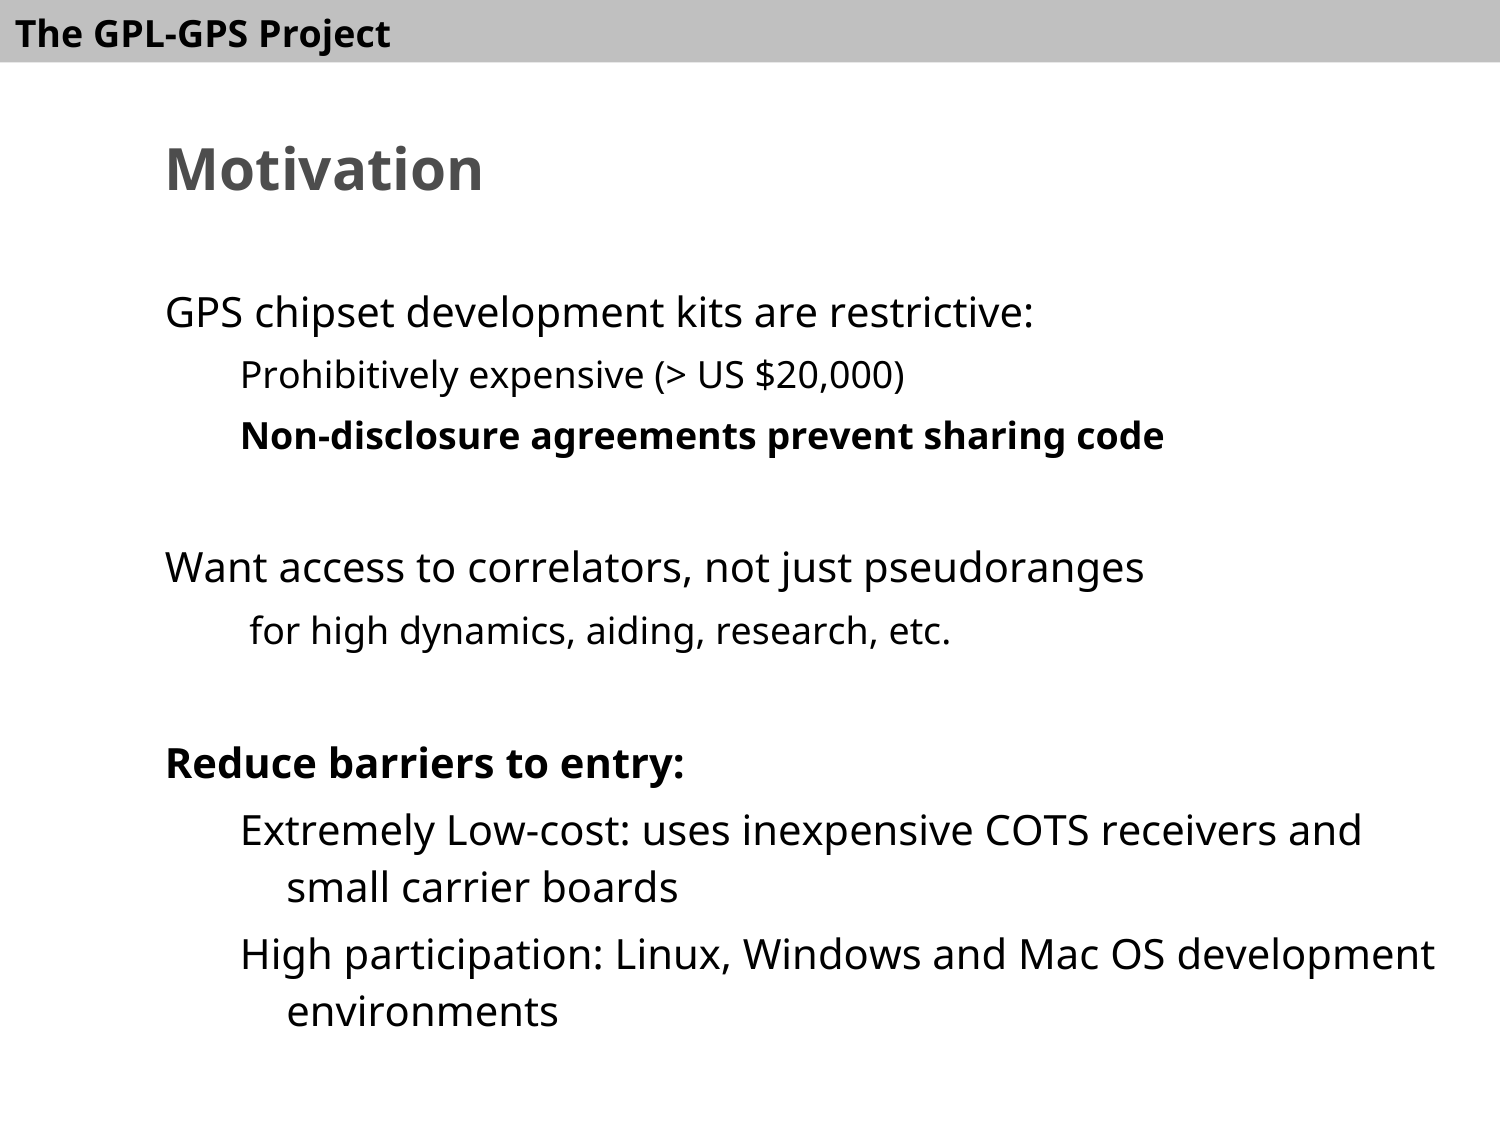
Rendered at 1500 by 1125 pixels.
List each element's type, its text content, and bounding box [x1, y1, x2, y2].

list GPS chipset development kits are restrictive: Prohibitively expensive (> US $20,000) Non-disclosure agreements prevent sharing code Want access to correlators, not just pseudoranges for high dynamics, aiding, research, etc. Reduce barriers to entry: Extremely Low-cost: uses inexpensive COTS receivers and small carrier boards High participation: Linux, Windows and Mac OS development environments [149, 275, 1463, 1027]
title Motivation [149, 124, 1463, 213]
